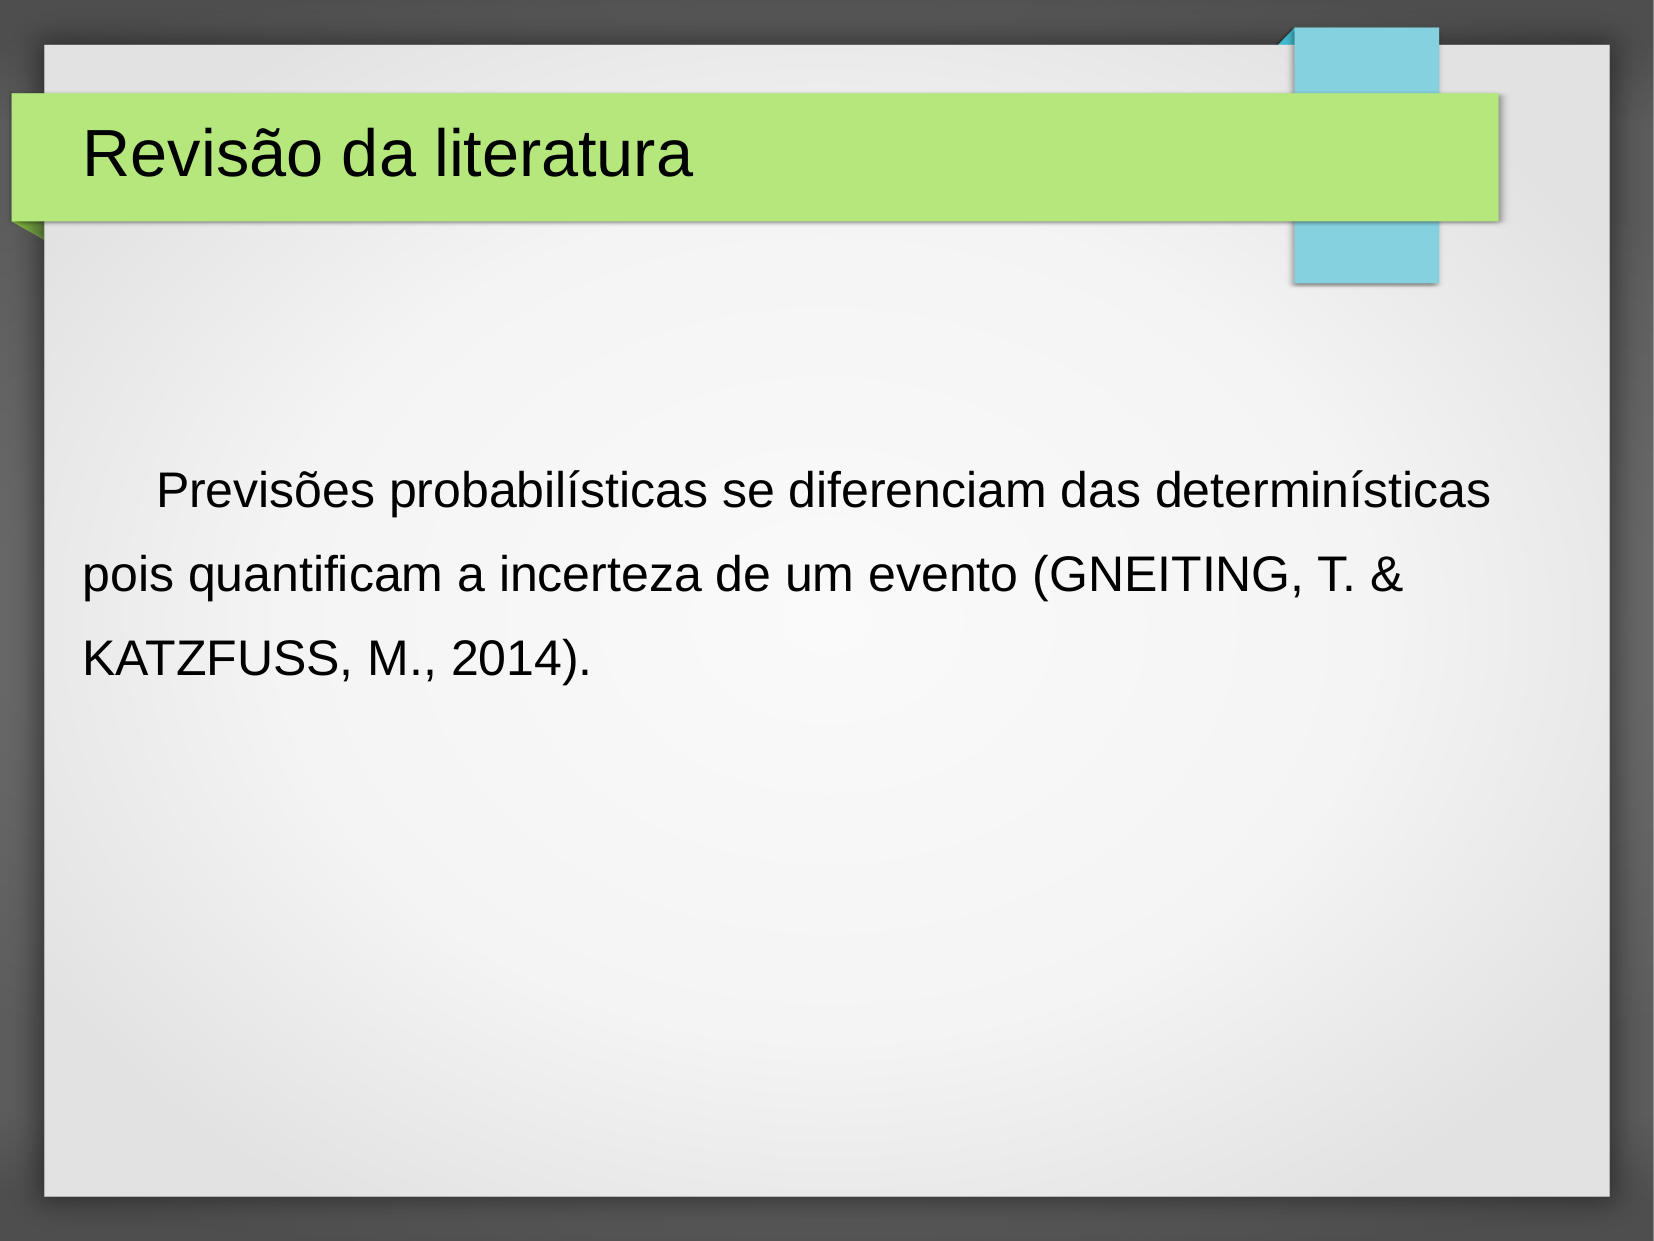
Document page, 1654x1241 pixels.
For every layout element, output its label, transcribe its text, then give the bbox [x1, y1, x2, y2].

title Revisão da literatura [82, 94, 1264, 213]
picture [0, 0, 1654, 1241]
list Previsões probabilísticas se diferenciam das determinísticas pois quantificam a incerteza de um evento (GNEITING, T. & KATZFUSS, M., 2014). [82, 295, 1571, 1015]
